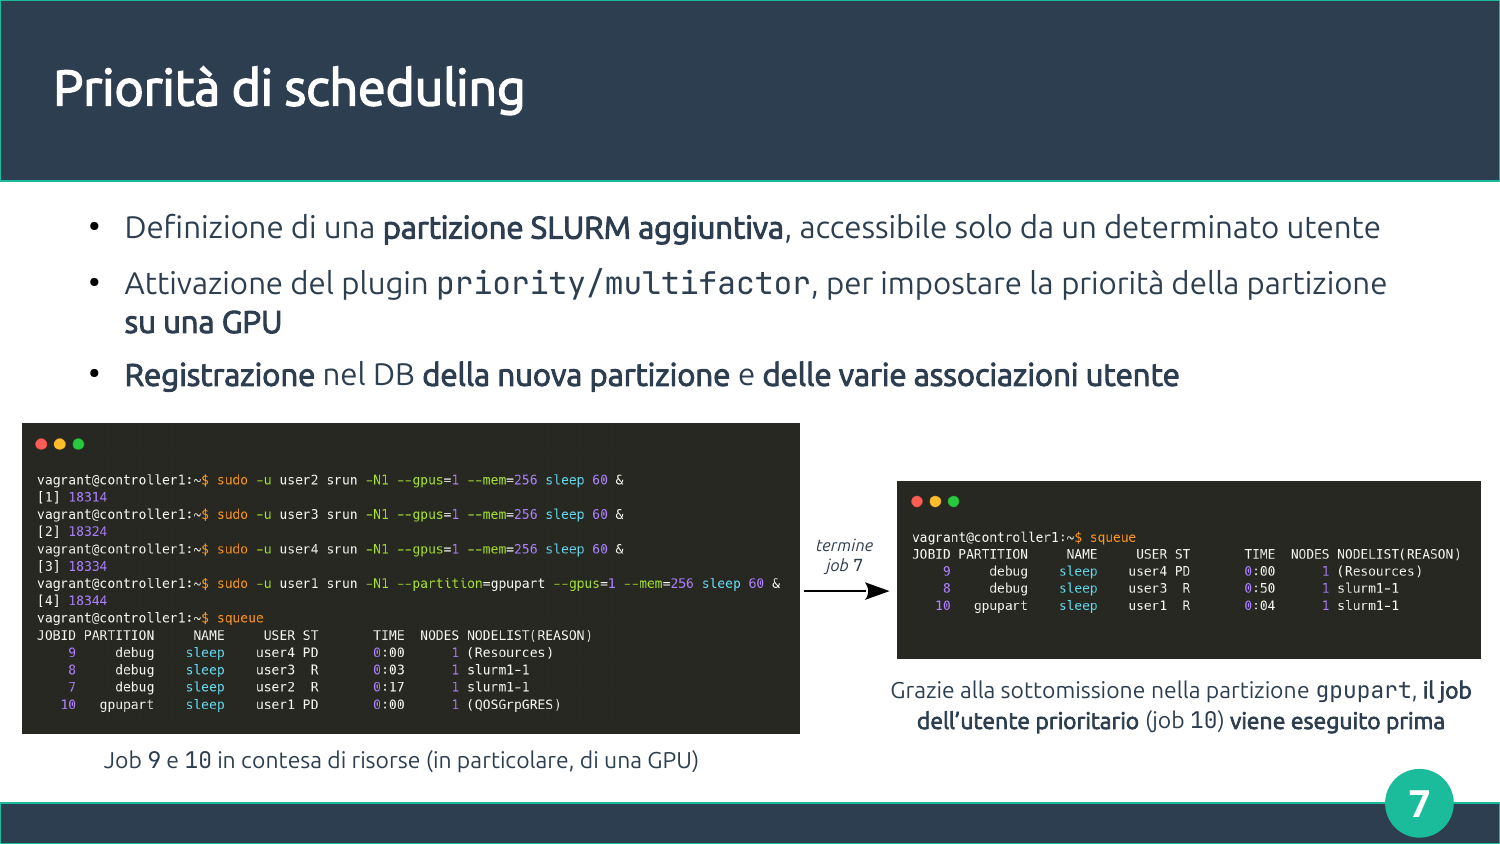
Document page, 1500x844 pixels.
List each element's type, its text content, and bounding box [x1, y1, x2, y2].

text_box termine job 7 [801, 528, 889, 585]
text_box Grazie alla sottomissione nella partizione gpupart, il job dell’utente prioritario (job 10) viene eseguito prima [875, 654, 1500, 757]
text_box Job 9 e 10 in contesa di risorse (in particolare, di una GPU) [89, 734, 732, 786]
text_box Definizione di una partizione SLURM aggiuntiva, accessibile solo da un determinato utente Attivazione del plugin priority/multifactor, per impostare la priorità della partizione su una GPU Registrazione nel DB della nuova partizione e delle varie associazioni utente [74, 201, 1433, 435]
picture [22, 423, 800, 734]
title Priorità di scheduling [53, 33, 1447, 141]
picture [897, 481, 1481, 659]
